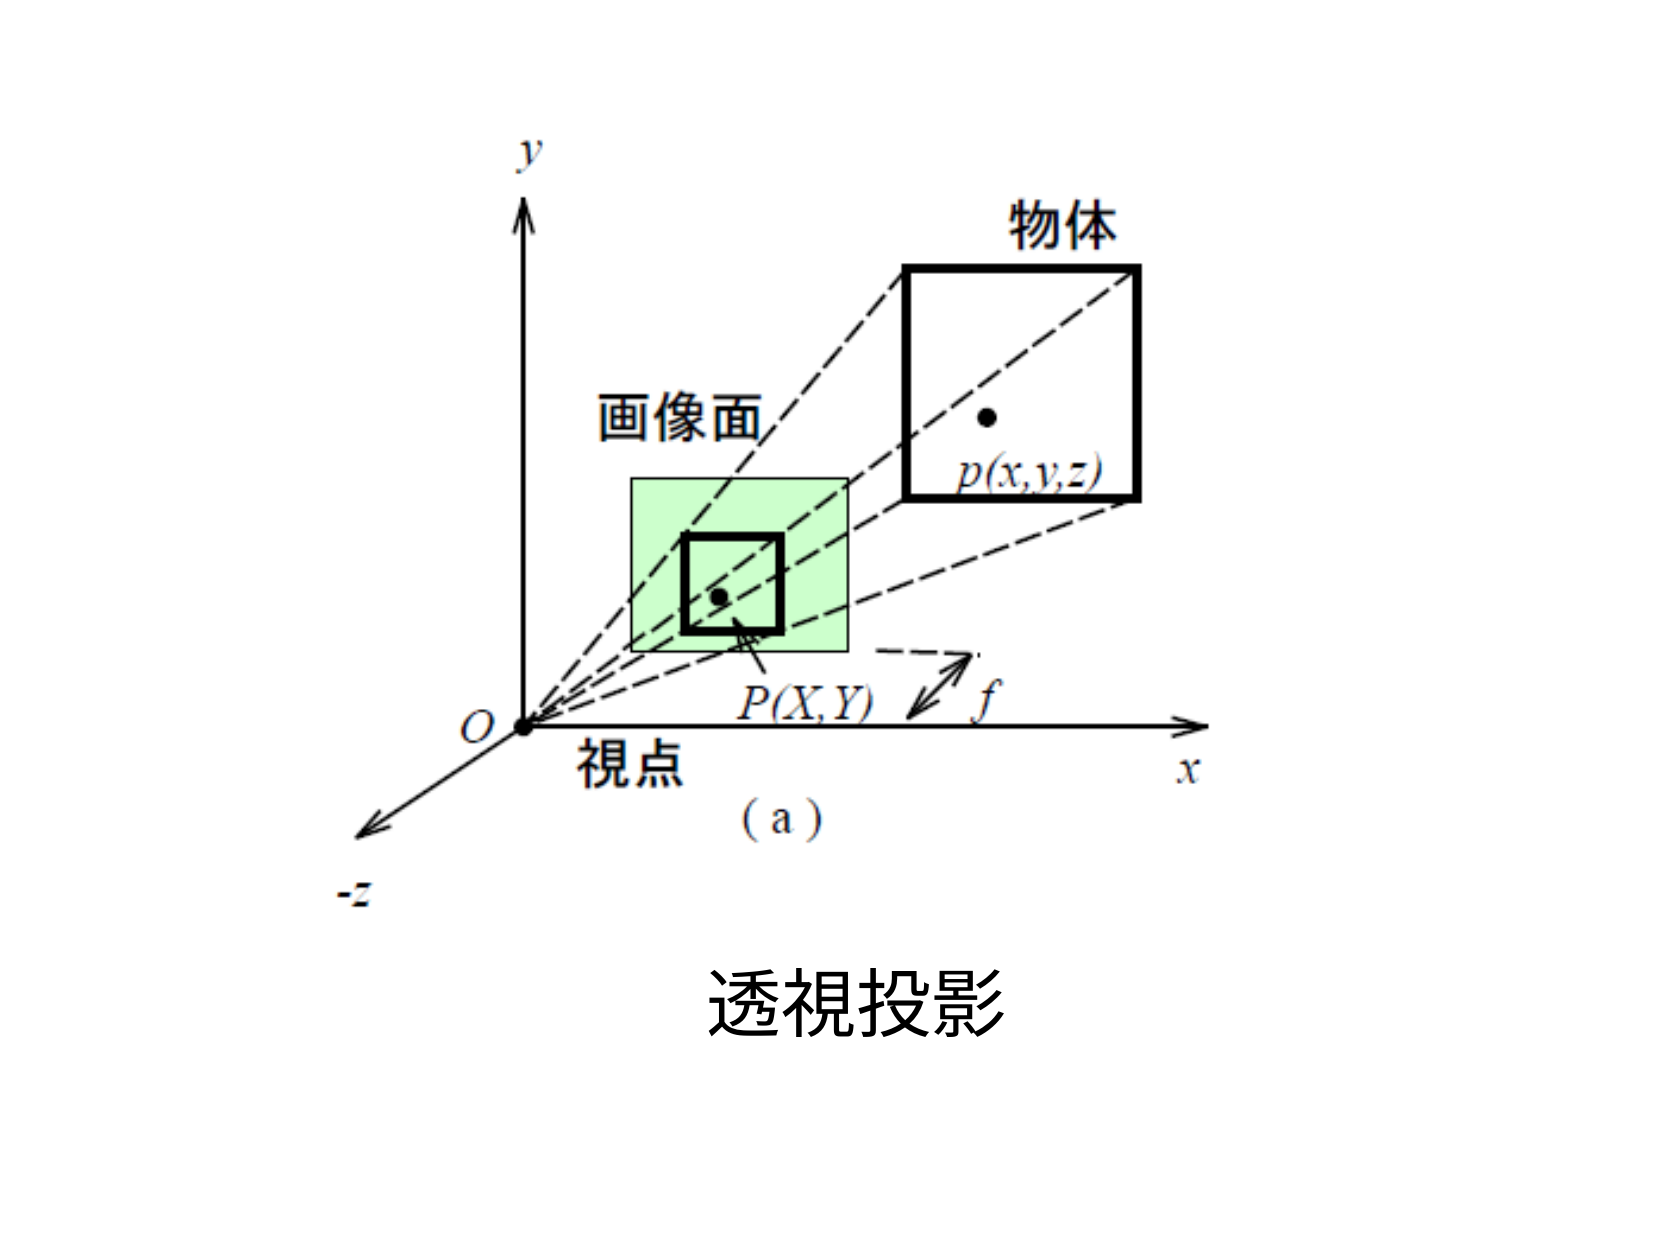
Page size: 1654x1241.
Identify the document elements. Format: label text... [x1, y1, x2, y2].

title 透視投影 [484, 933, 1229, 1064]
picture [324, 58, 1271, 1033]
